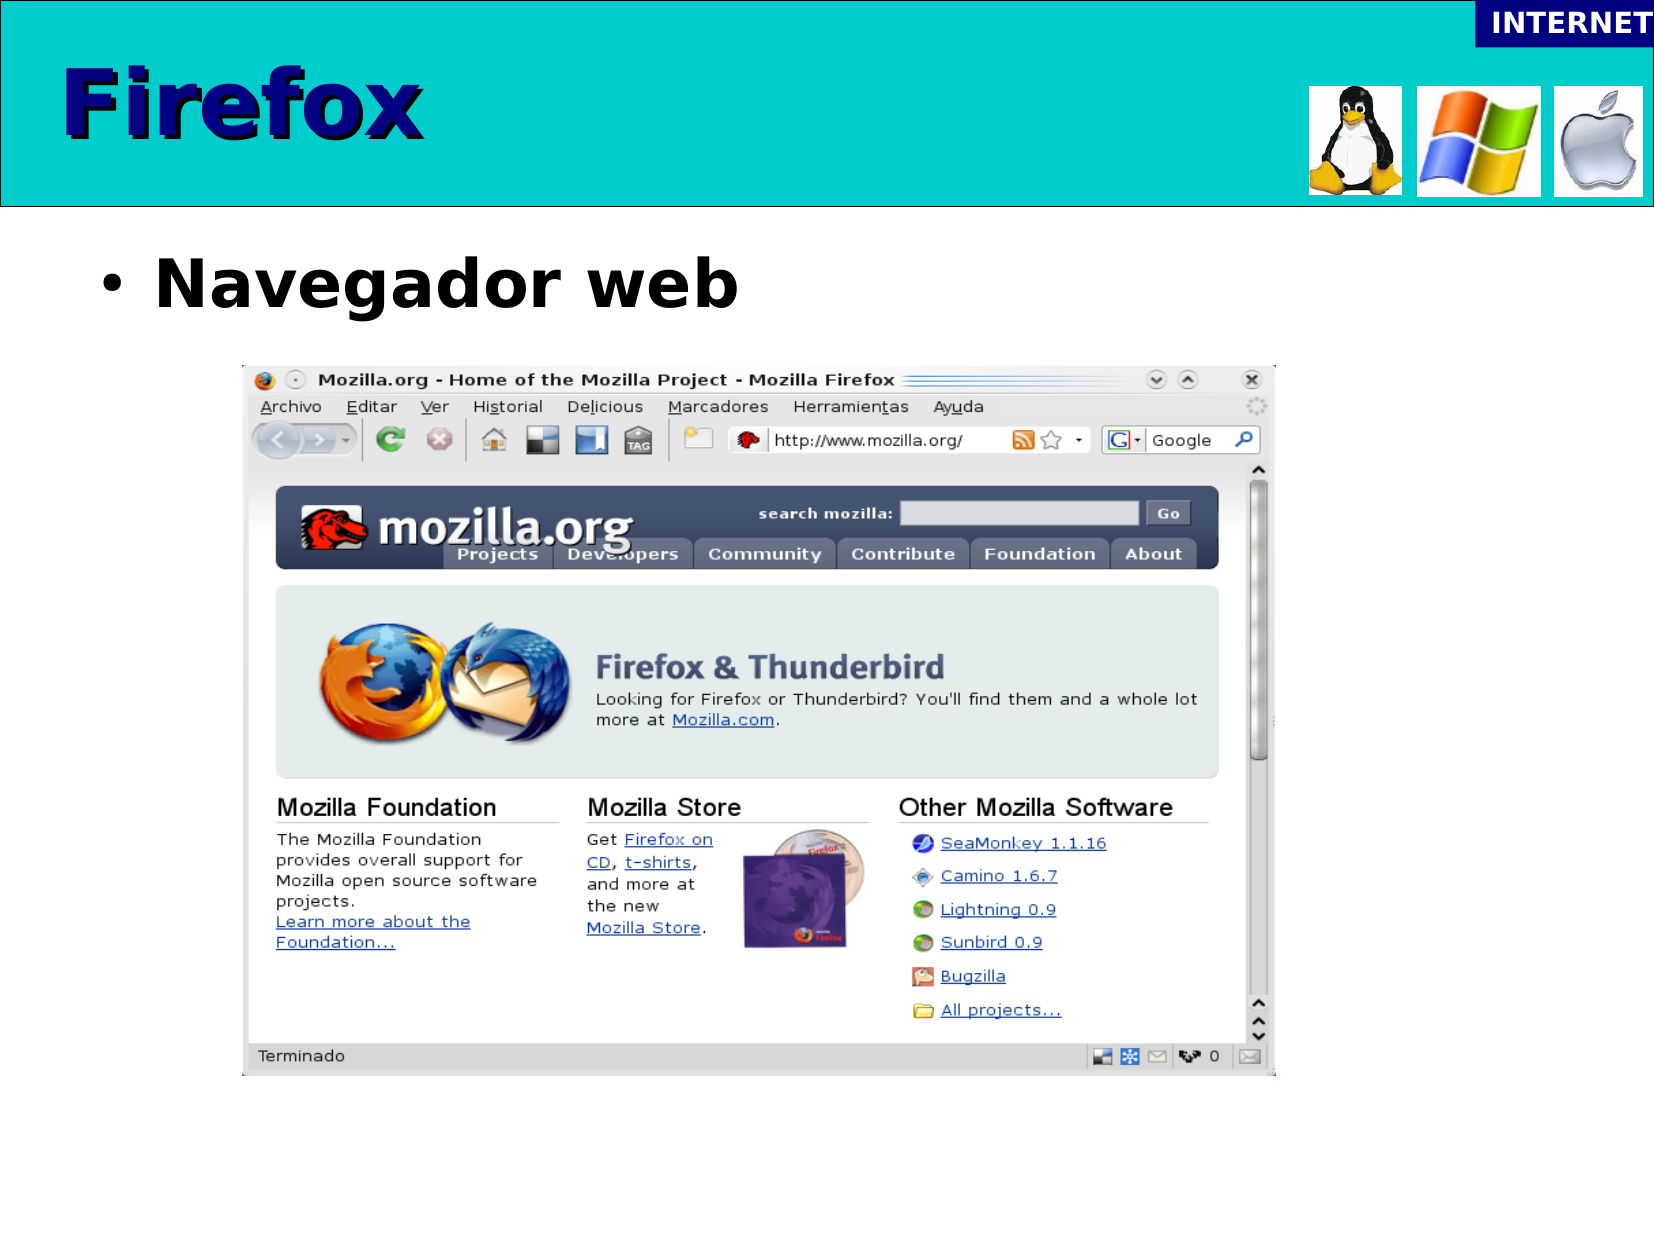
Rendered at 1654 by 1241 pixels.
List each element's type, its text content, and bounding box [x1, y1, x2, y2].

picture [1309, 86, 1402, 195]
picture [1554, 86, 1643, 197]
picture [1417, 86, 1541, 197]
text_box INTERNET [1475, 0, 1654, 48]
title Firefox [59, 14, 1654, 192]
picture [242, 365, 1276, 1076]
list Navegador web [82, 245, 1571, 1109]
